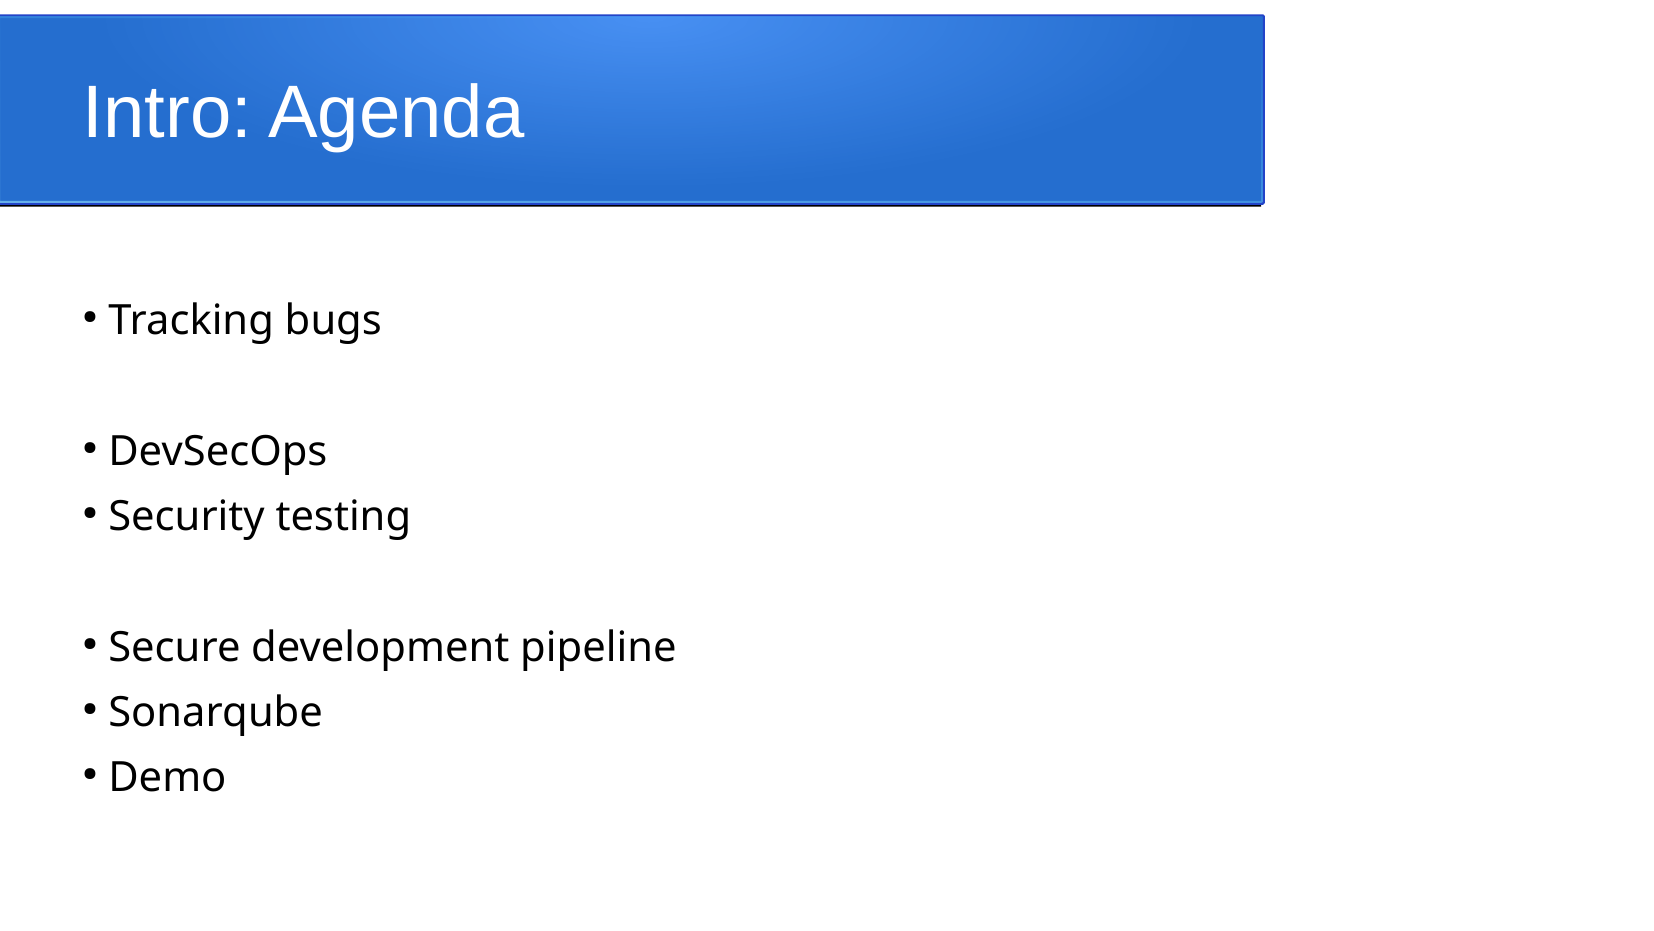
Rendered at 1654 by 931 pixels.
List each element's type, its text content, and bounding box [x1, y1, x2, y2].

title Intro: Agenda [82, 35, 1235, 189]
subtitle Tracking bugs DevSecOps Security testing Secure development pipeline Sonarqube Demo [82, 224, 1571, 785]
